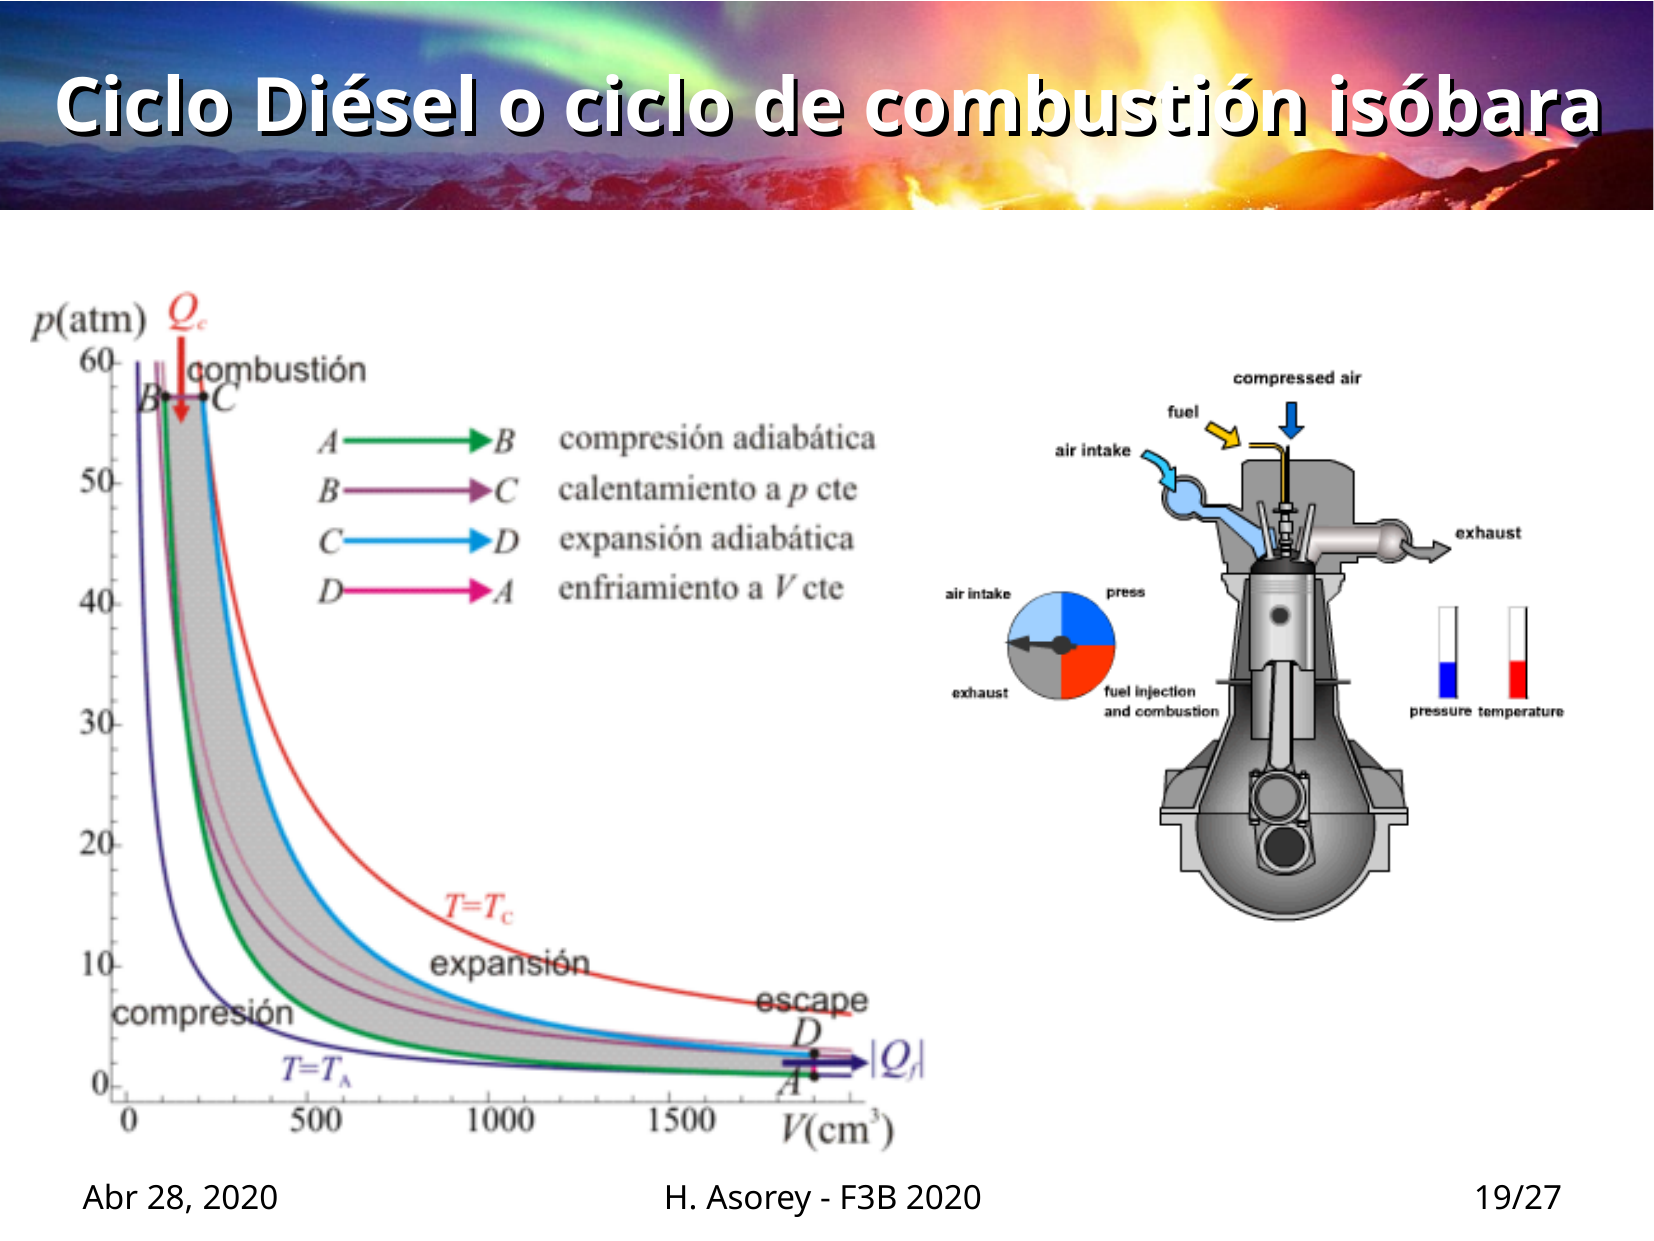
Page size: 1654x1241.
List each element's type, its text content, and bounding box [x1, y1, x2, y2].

picture [30, 269, 1630, 1171]
title Ciclo Diésel o ciclo de combustión isóbara [45, 15, 1606, 191]
picture [0, 1, 1654, 210]
